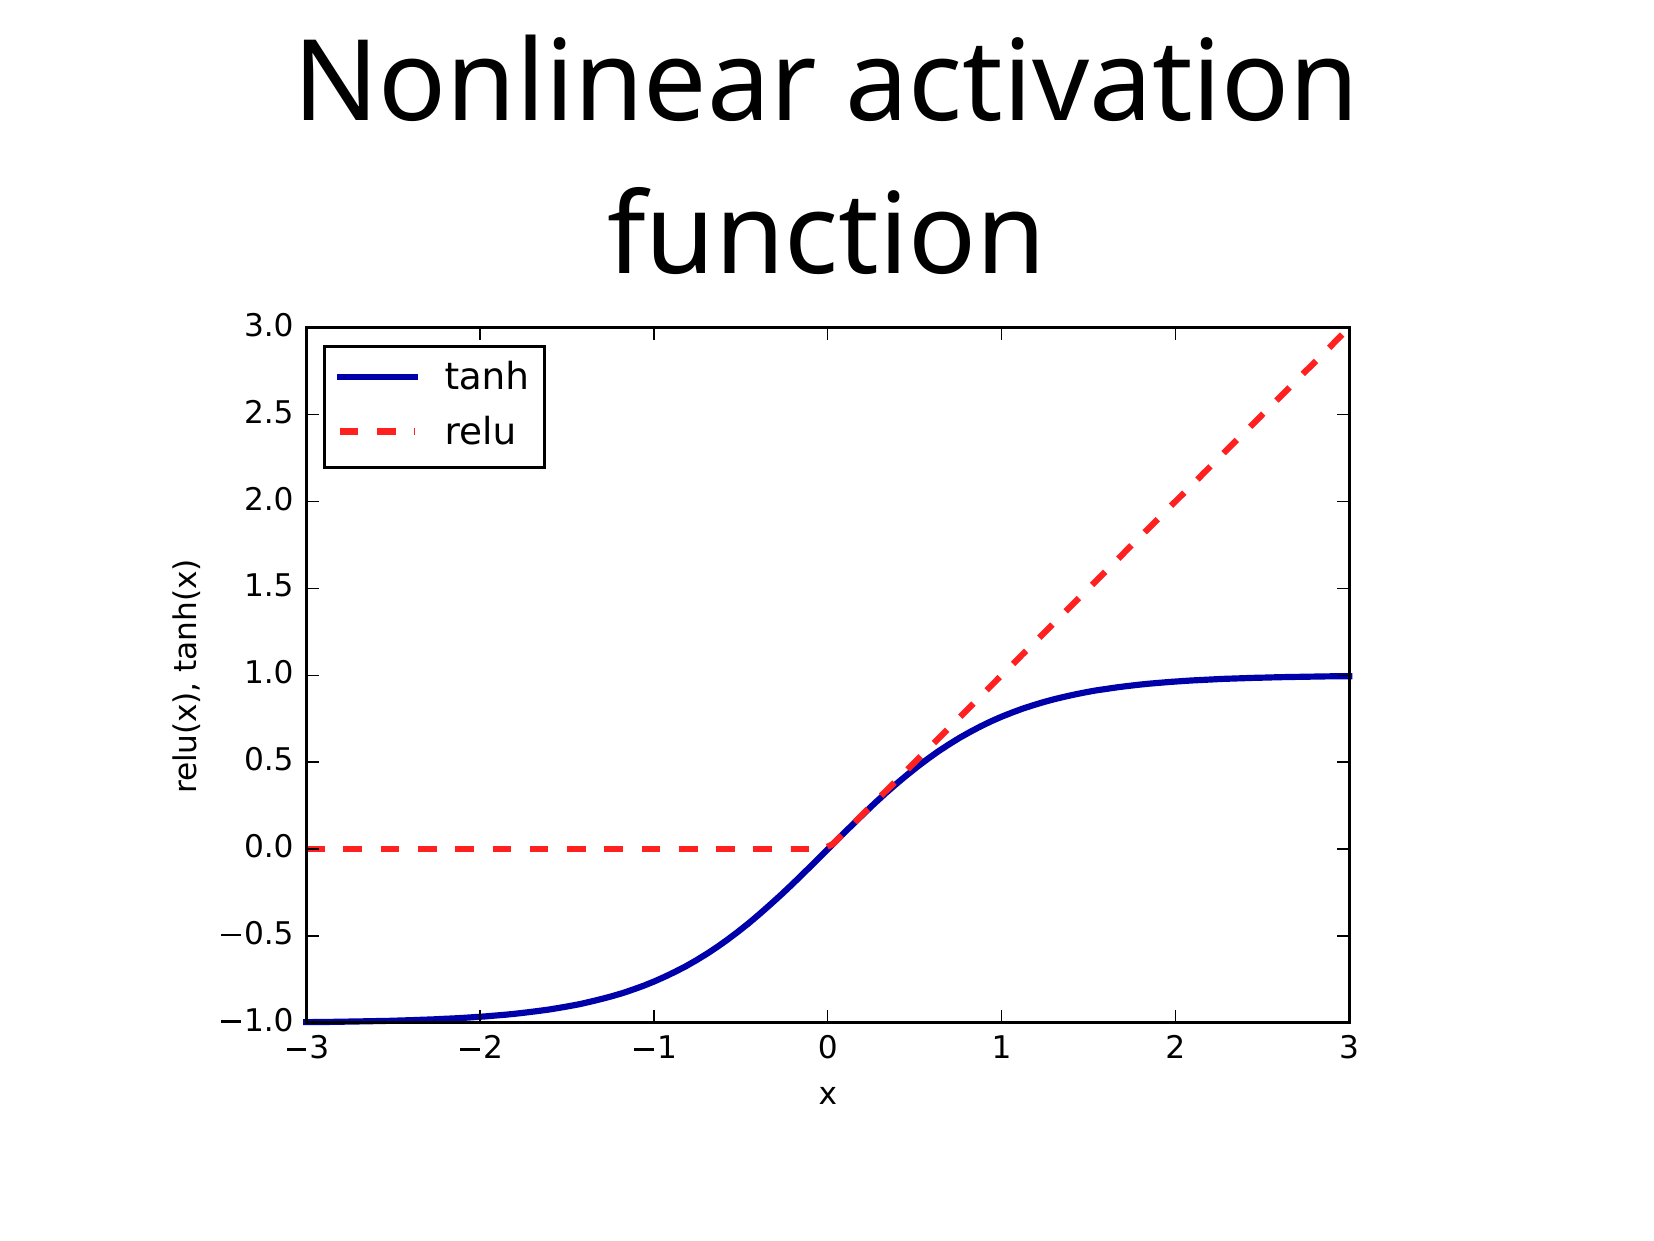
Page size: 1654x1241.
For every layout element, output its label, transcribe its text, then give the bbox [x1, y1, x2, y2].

chart [150, 290, 1396, 1174]
title Nonlinear activation function [82, 49, 1571, 257]
